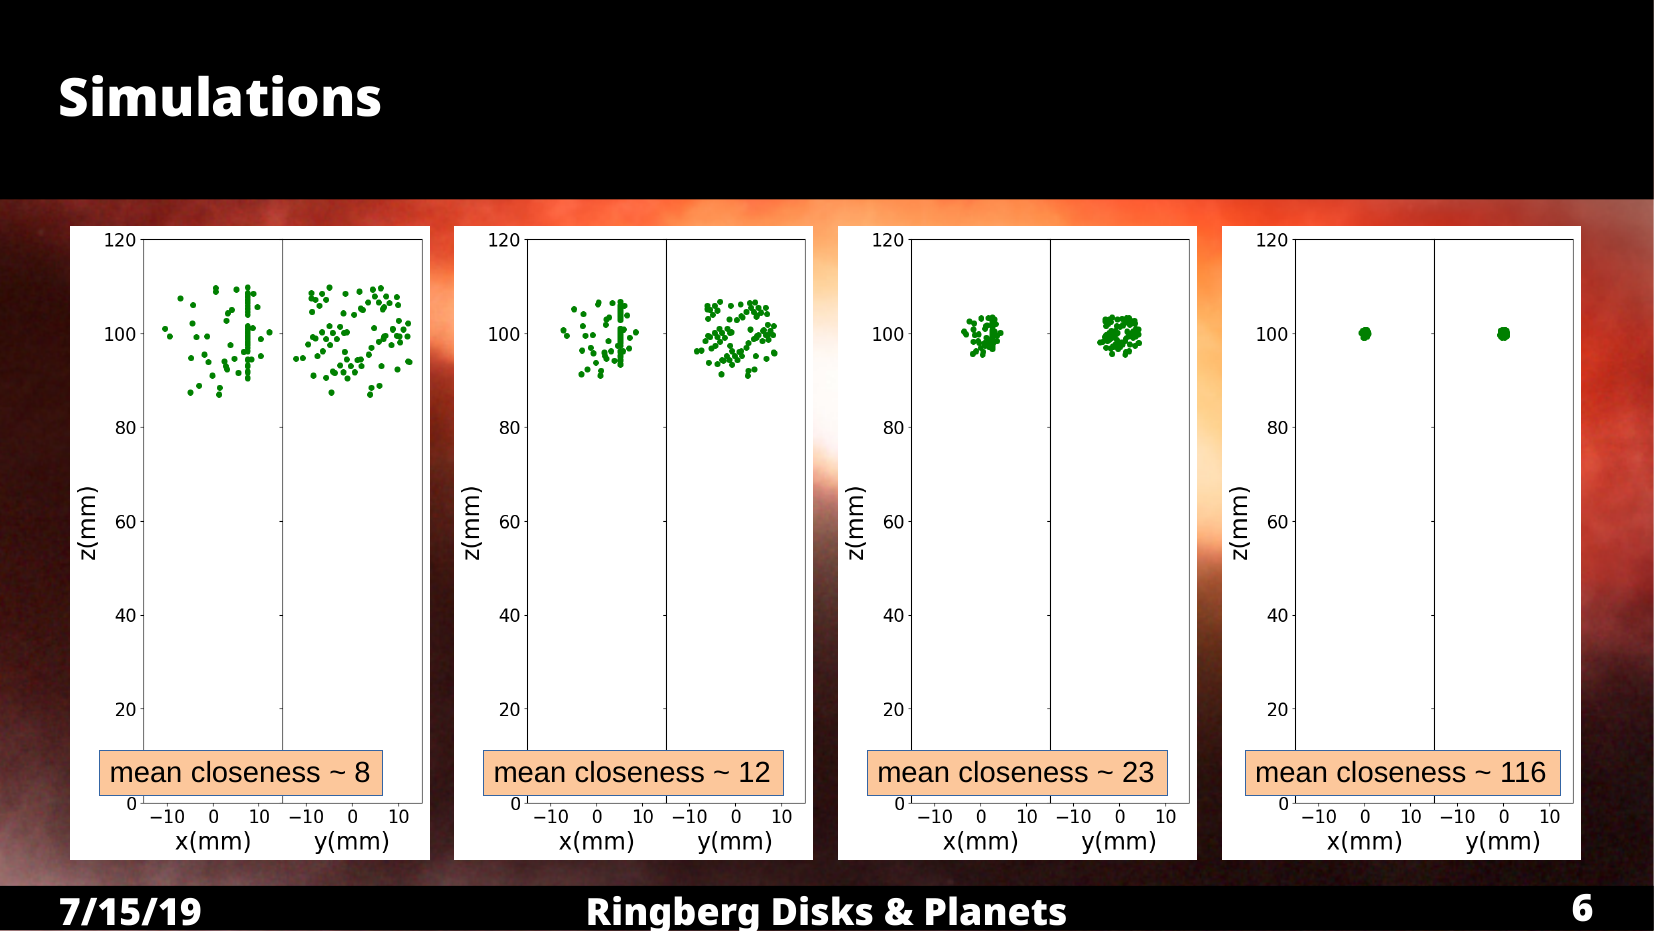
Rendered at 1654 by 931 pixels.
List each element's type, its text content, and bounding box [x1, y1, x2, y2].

text_box mean closeness ~ 12 [478, 748, 826, 806]
picture [0, 200, 1654, 885]
title Simulations [59, 37, 1595, 155]
text_box mean closeness ~ 23 [862, 748, 1209, 806]
text_box mean closeness ~ 116 [1240, 748, 1587, 806]
text_box mean closeness ~ 8 [94, 748, 442, 806]
